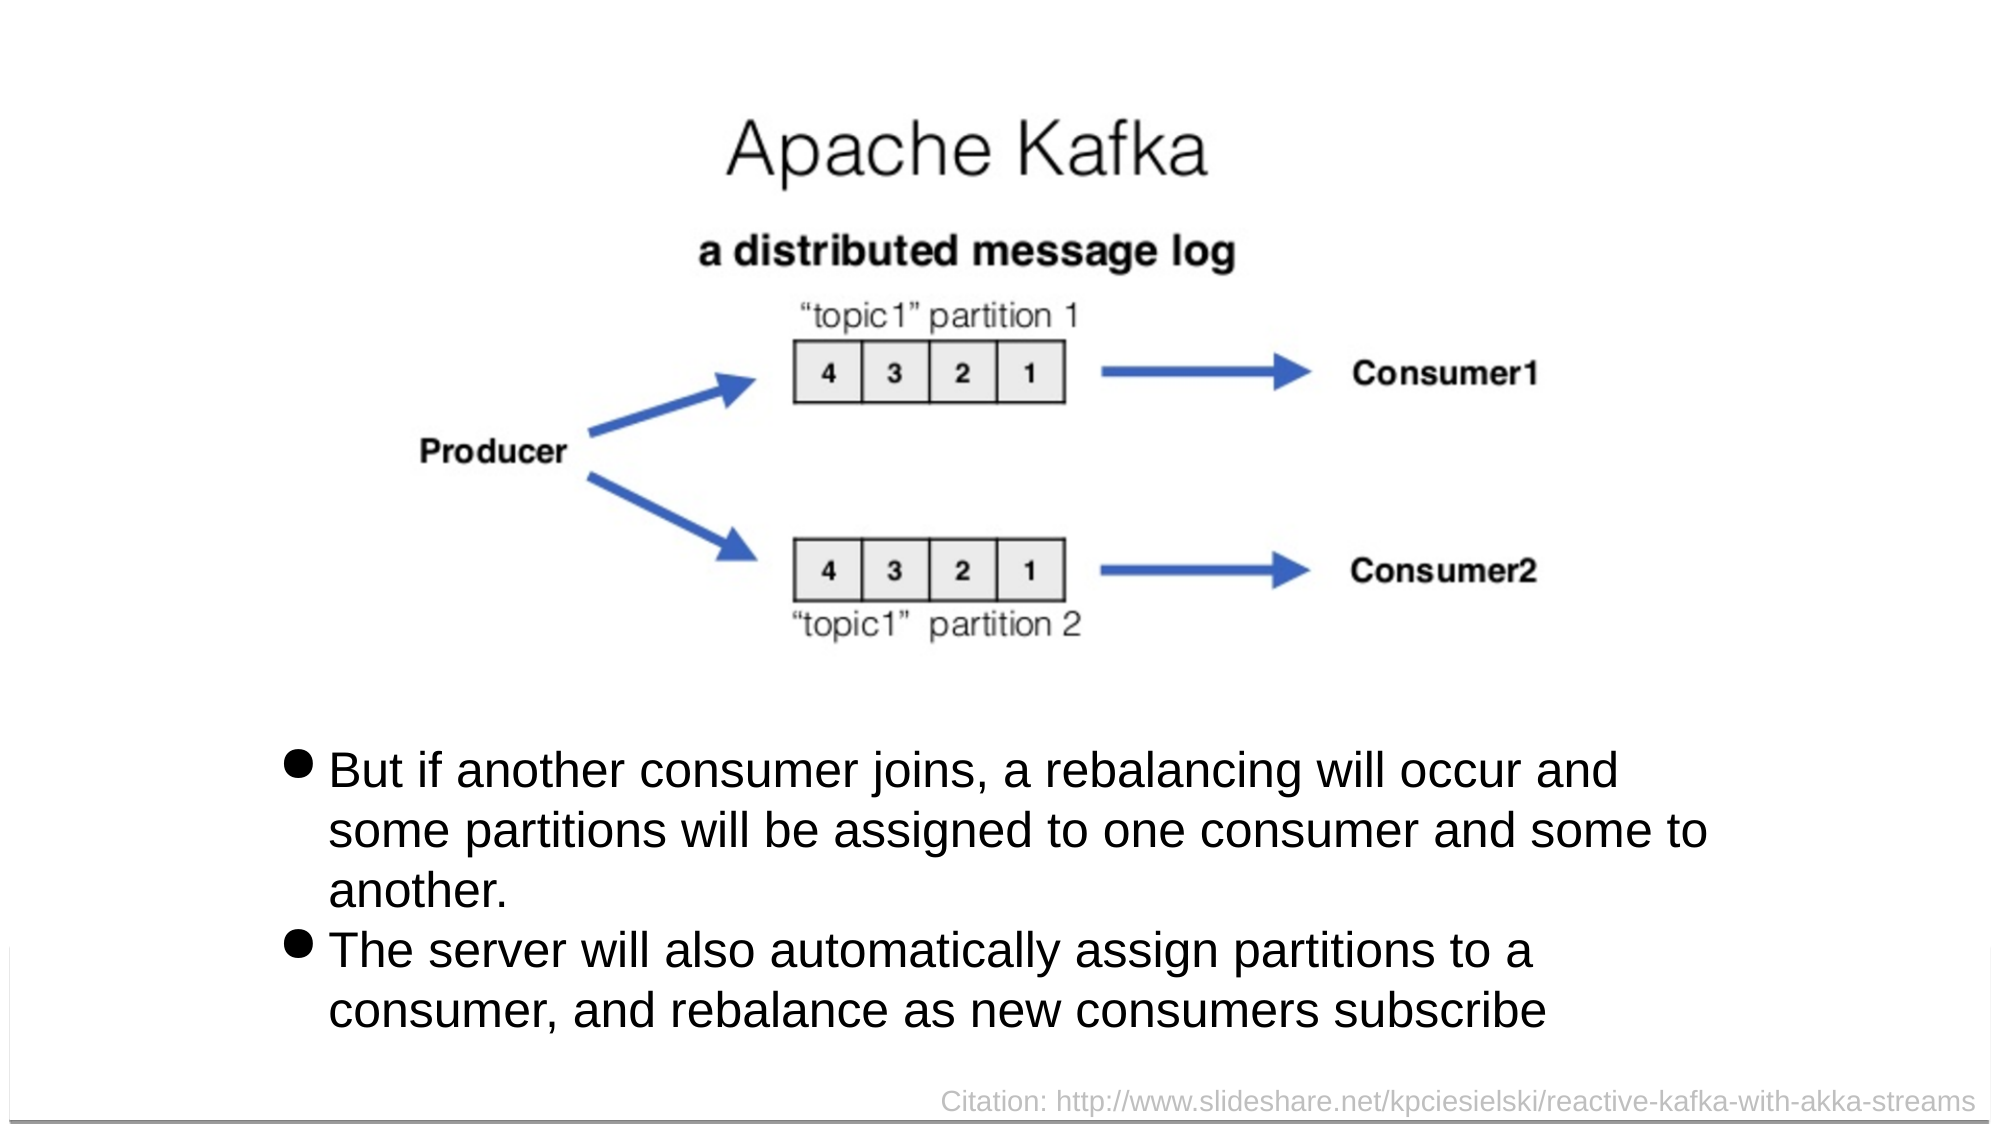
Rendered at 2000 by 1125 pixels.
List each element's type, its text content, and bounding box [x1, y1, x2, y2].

text_box Citation: http://www.slideshare.net/kpciesielski/reactive-kafka-with-akka-streams [925, 1074, 1993, 1125]
picture [316, 37, 1619, 729]
text_box But if another consumer joins, a rebalancing will occur and some partitions will be assigned to one consumer and some to another. The server will also automatically assign partitions to a consumer, and rebalance as new consumers subscribe [213, 729, 1728, 1045]
